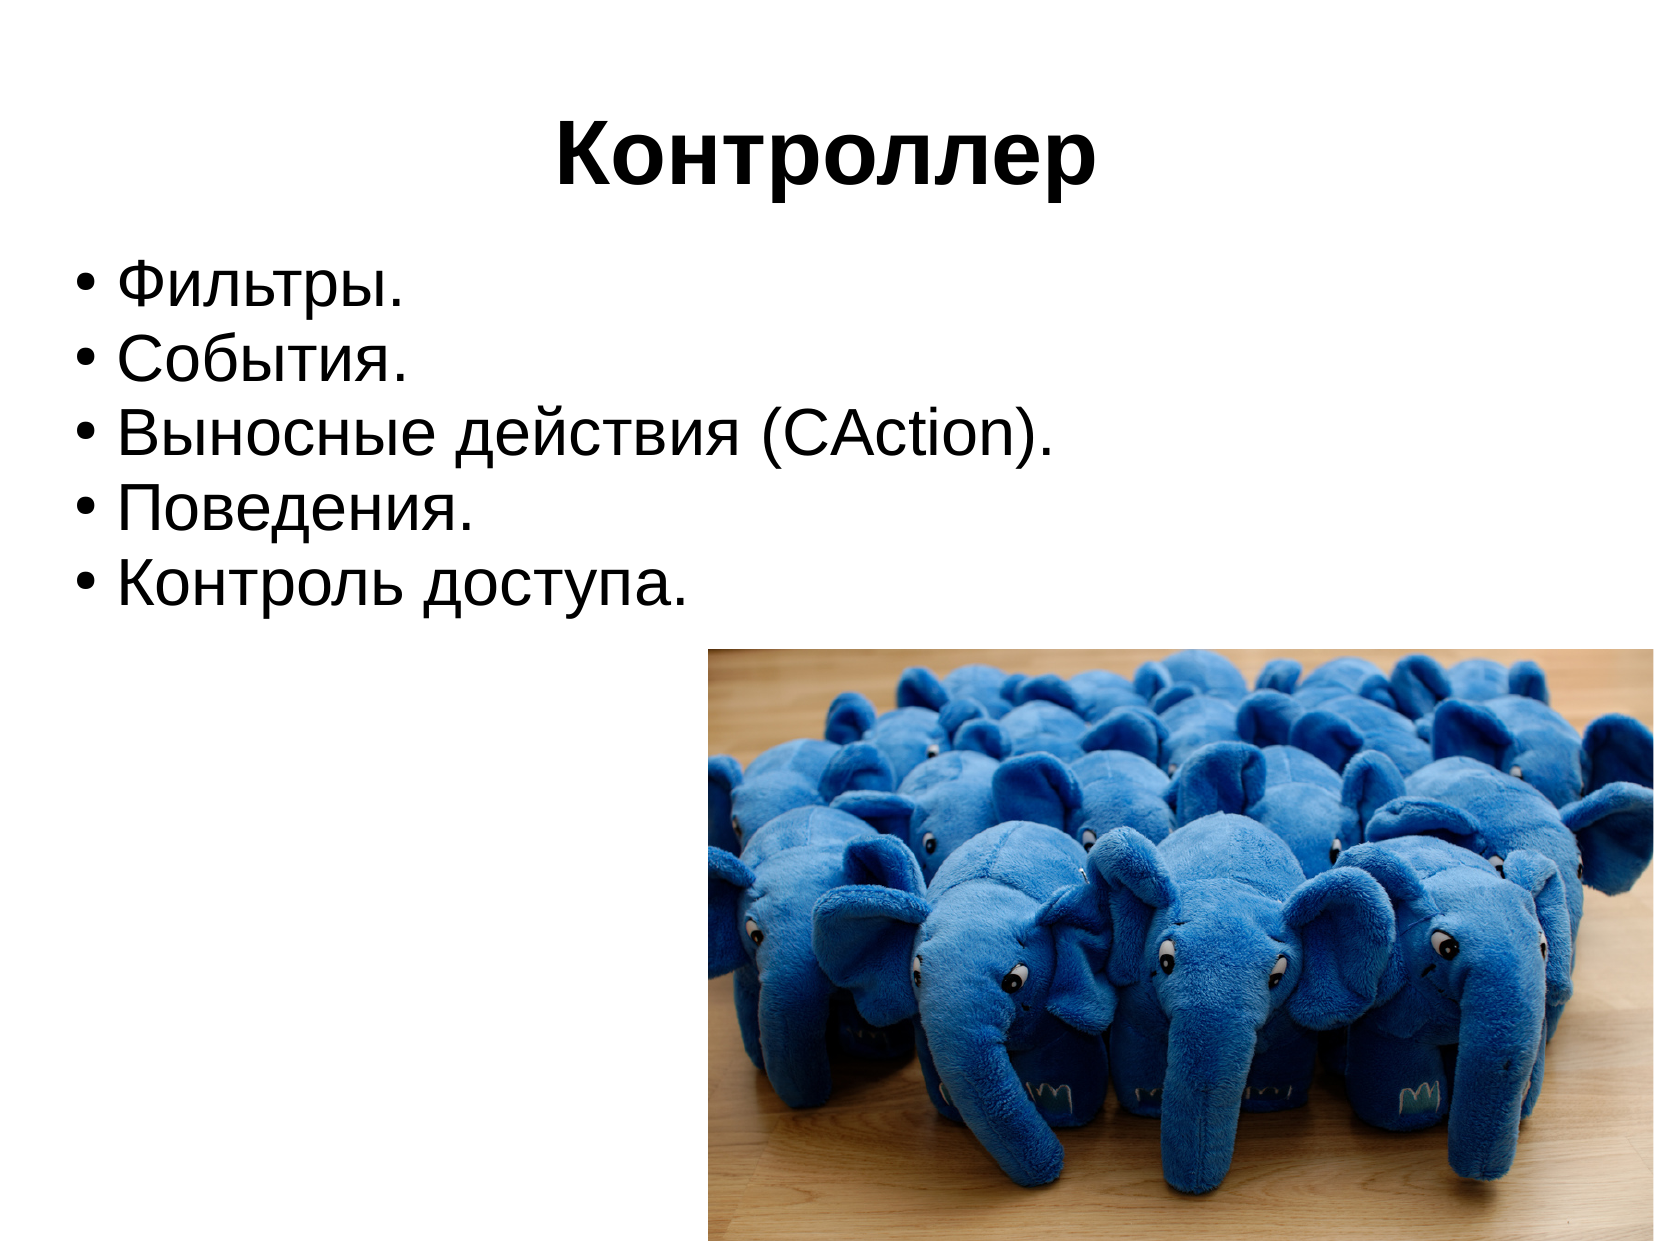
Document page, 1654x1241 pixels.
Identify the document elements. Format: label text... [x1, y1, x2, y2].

picture [708, 649, 1654, 1241]
title Контроллер [82, 56, 1571, 238]
text_box Фильтры. События. Выносные действия (CAction). Поведения. Контроль доступа. [59, 238, 1595, 1123]
